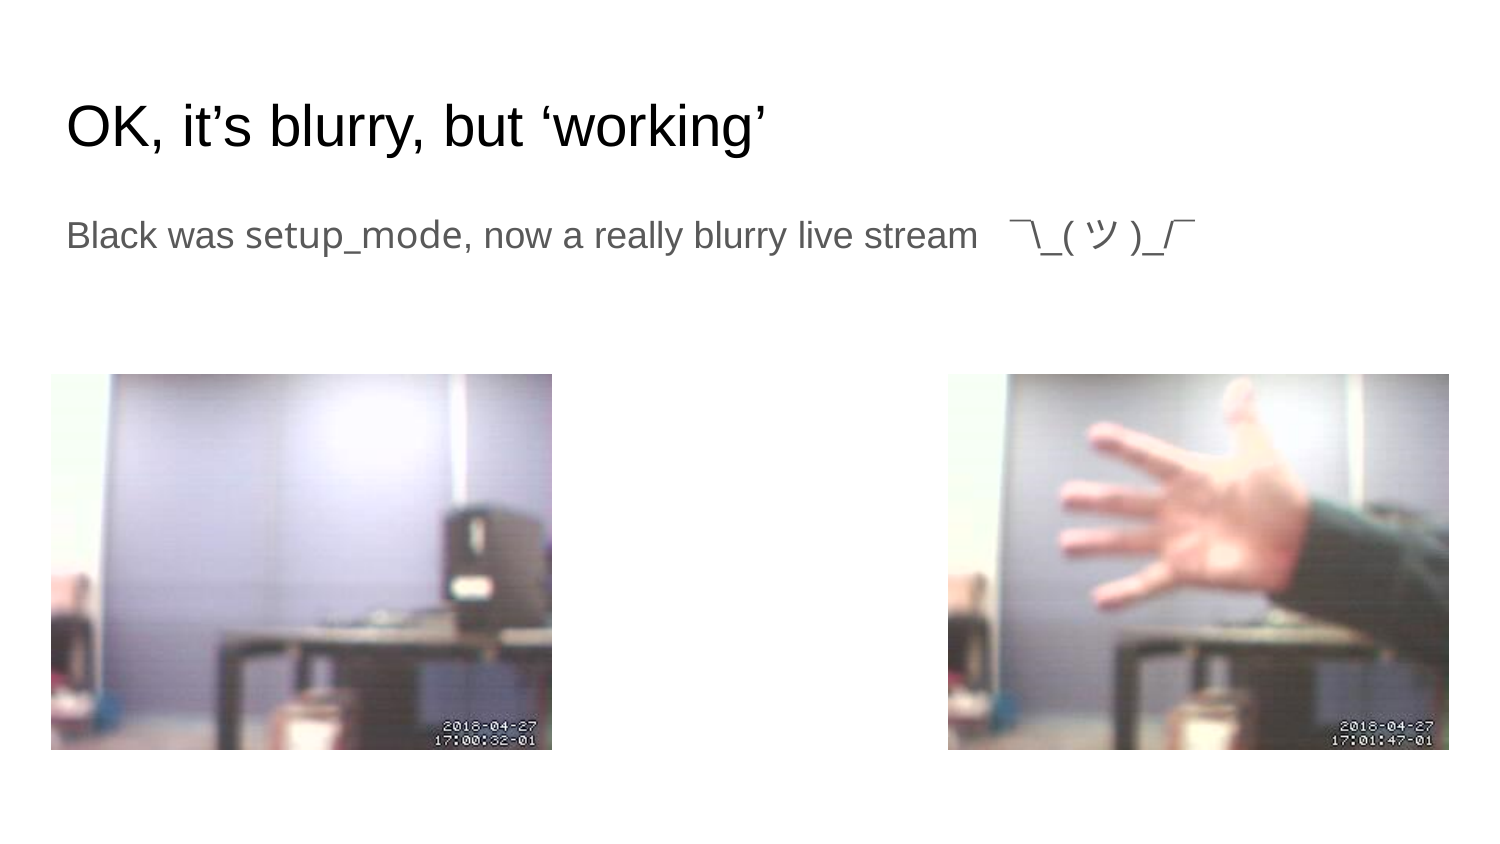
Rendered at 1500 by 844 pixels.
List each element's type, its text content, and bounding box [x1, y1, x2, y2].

picture [948, 374, 1449, 750]
list Black was setup_mode, now a really blurry live stream ¯\_(ツ)_/¯ [51, 189, 1449, 750]
picture [51, 374, 552, 750]
title OK, it’s blurry, but ‘working’ [51, 72, 1449, 167]
